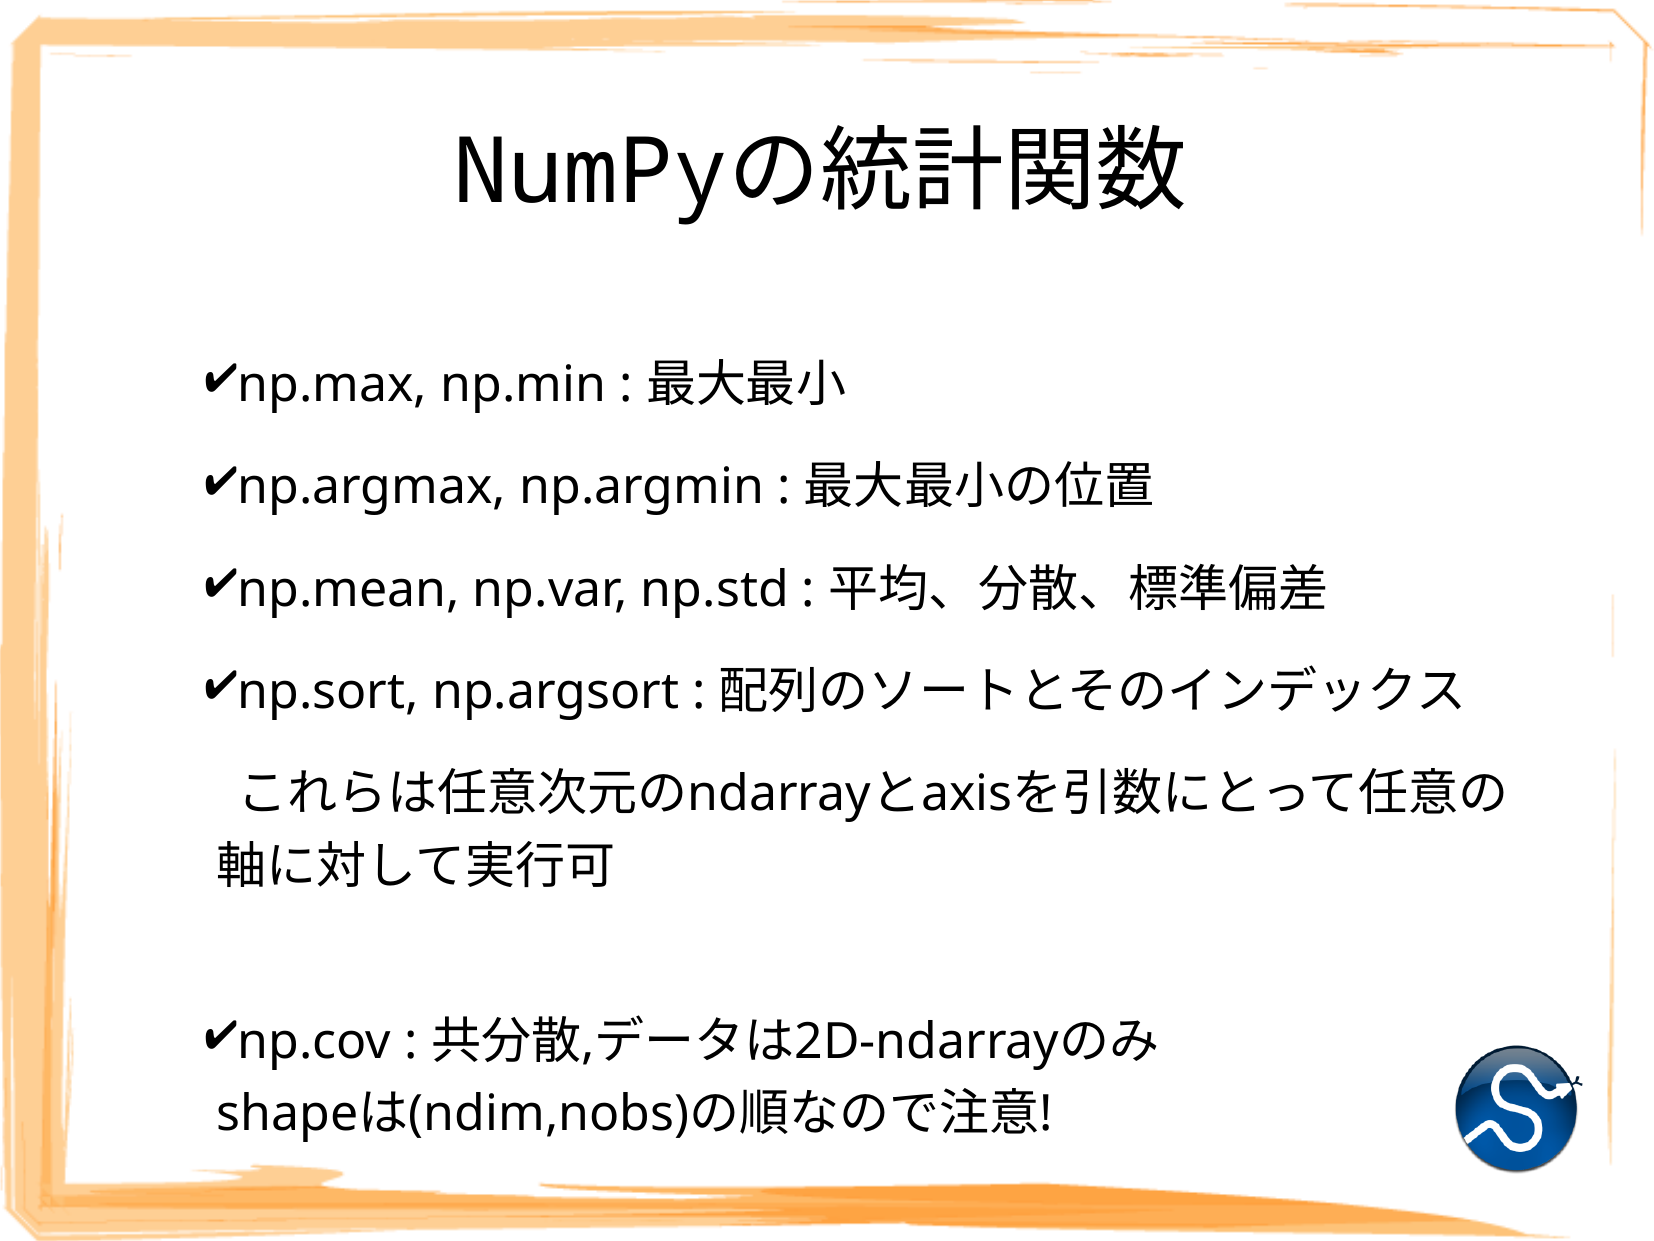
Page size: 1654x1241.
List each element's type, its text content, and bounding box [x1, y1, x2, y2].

picture [0, 0, 1654, 1241]
title NumPyの統計関数 [76, 59, 1565, 267]
text_box np.max, np.min : 最大最小 np.argmax, np.argmin : 最大最小の位置 np.mean, np.var, np.std : 平均、分散、標準偏差 np.sort, np.argsort : 配列のソートとそのインデックス これらは任意次元のndarrayとaxisを引数にとって任意の 軸に対して実行可 np.cov : 共分散,データは2D-ndarrayのみ shapeは(ndim,nobs)の順なので注意! [190, 336, 1445, 983]
